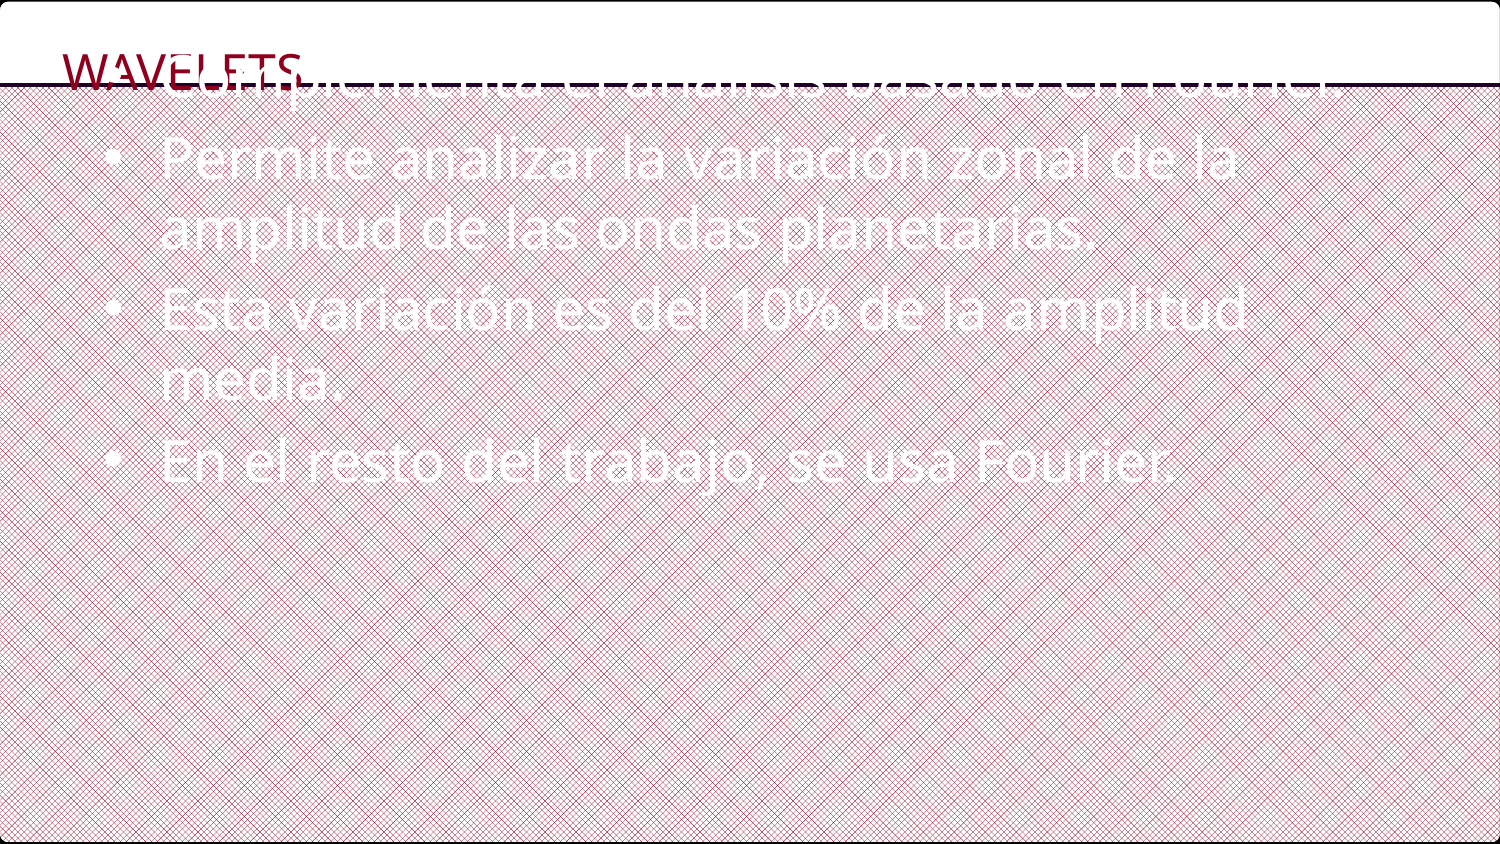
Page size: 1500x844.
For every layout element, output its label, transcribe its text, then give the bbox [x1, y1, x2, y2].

text_box Complementa el análisis basado en Fourier. Permite analizar la variación zonal de la amplitud de las ondas planetarias. Esta variación es del 10% de la amplitud media. En el resto del trabajo, se usa Fourier. [88, 32, 1412, 800]
list Wavelets [47, 26, 1453, 115]
